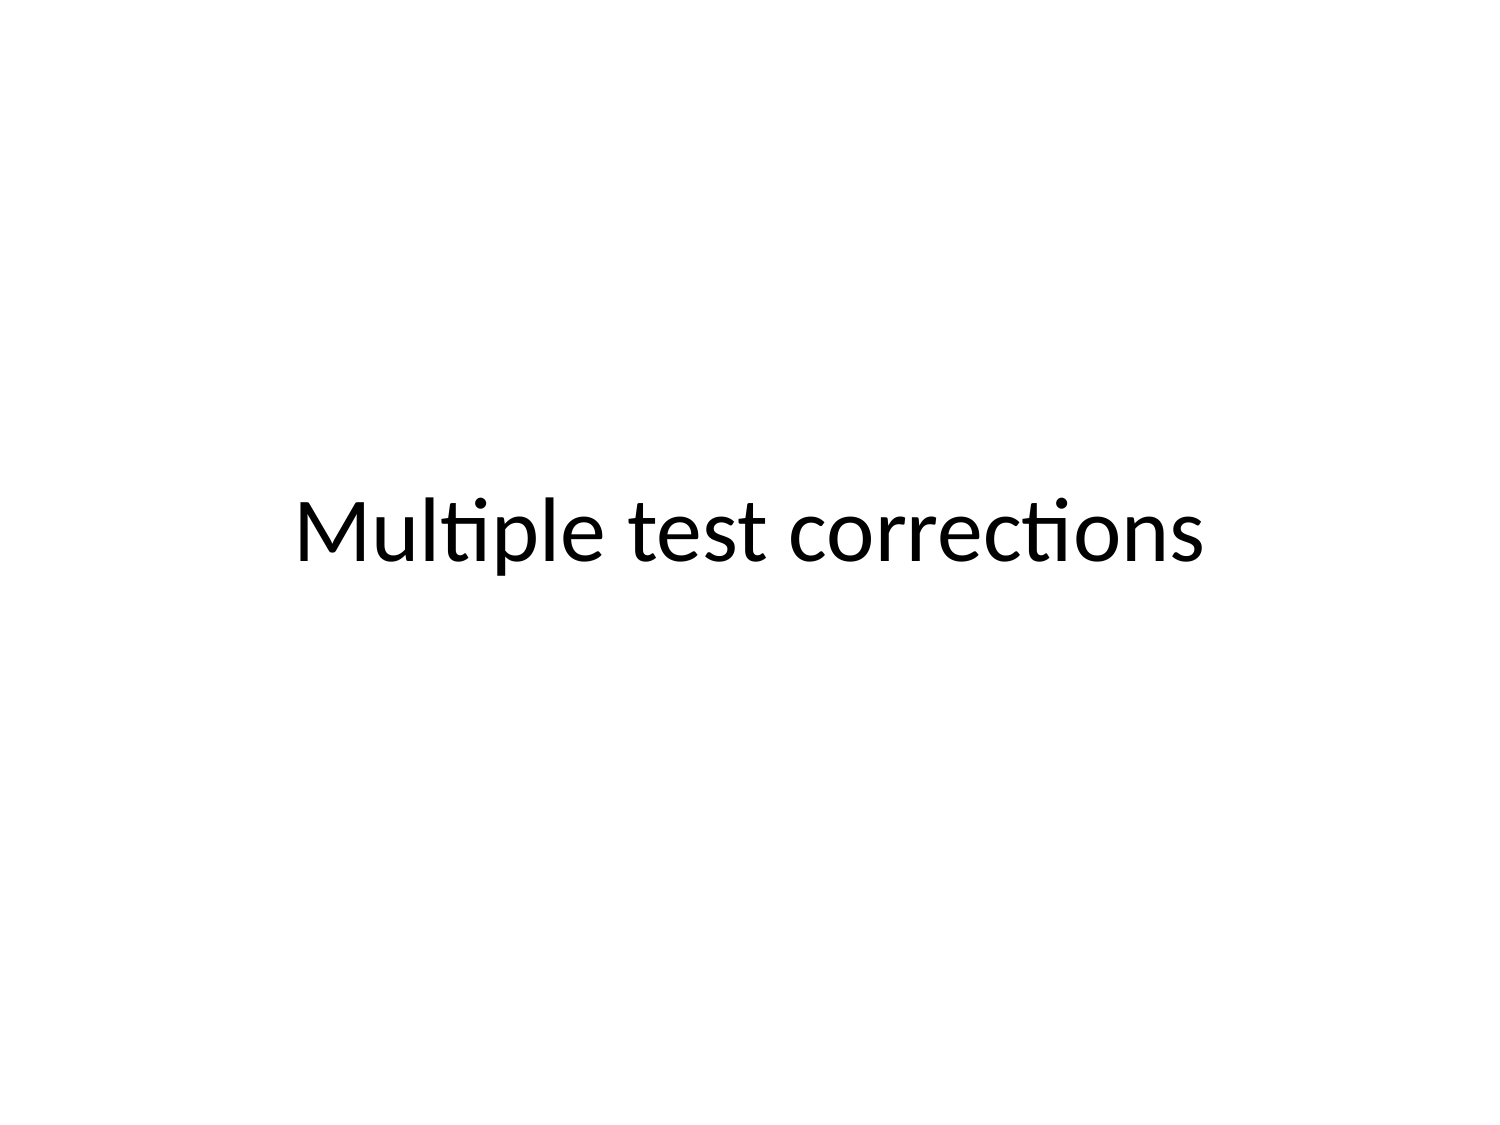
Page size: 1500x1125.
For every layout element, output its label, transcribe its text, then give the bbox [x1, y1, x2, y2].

title Multiple test corrections [75, 430, 1425, 619]
